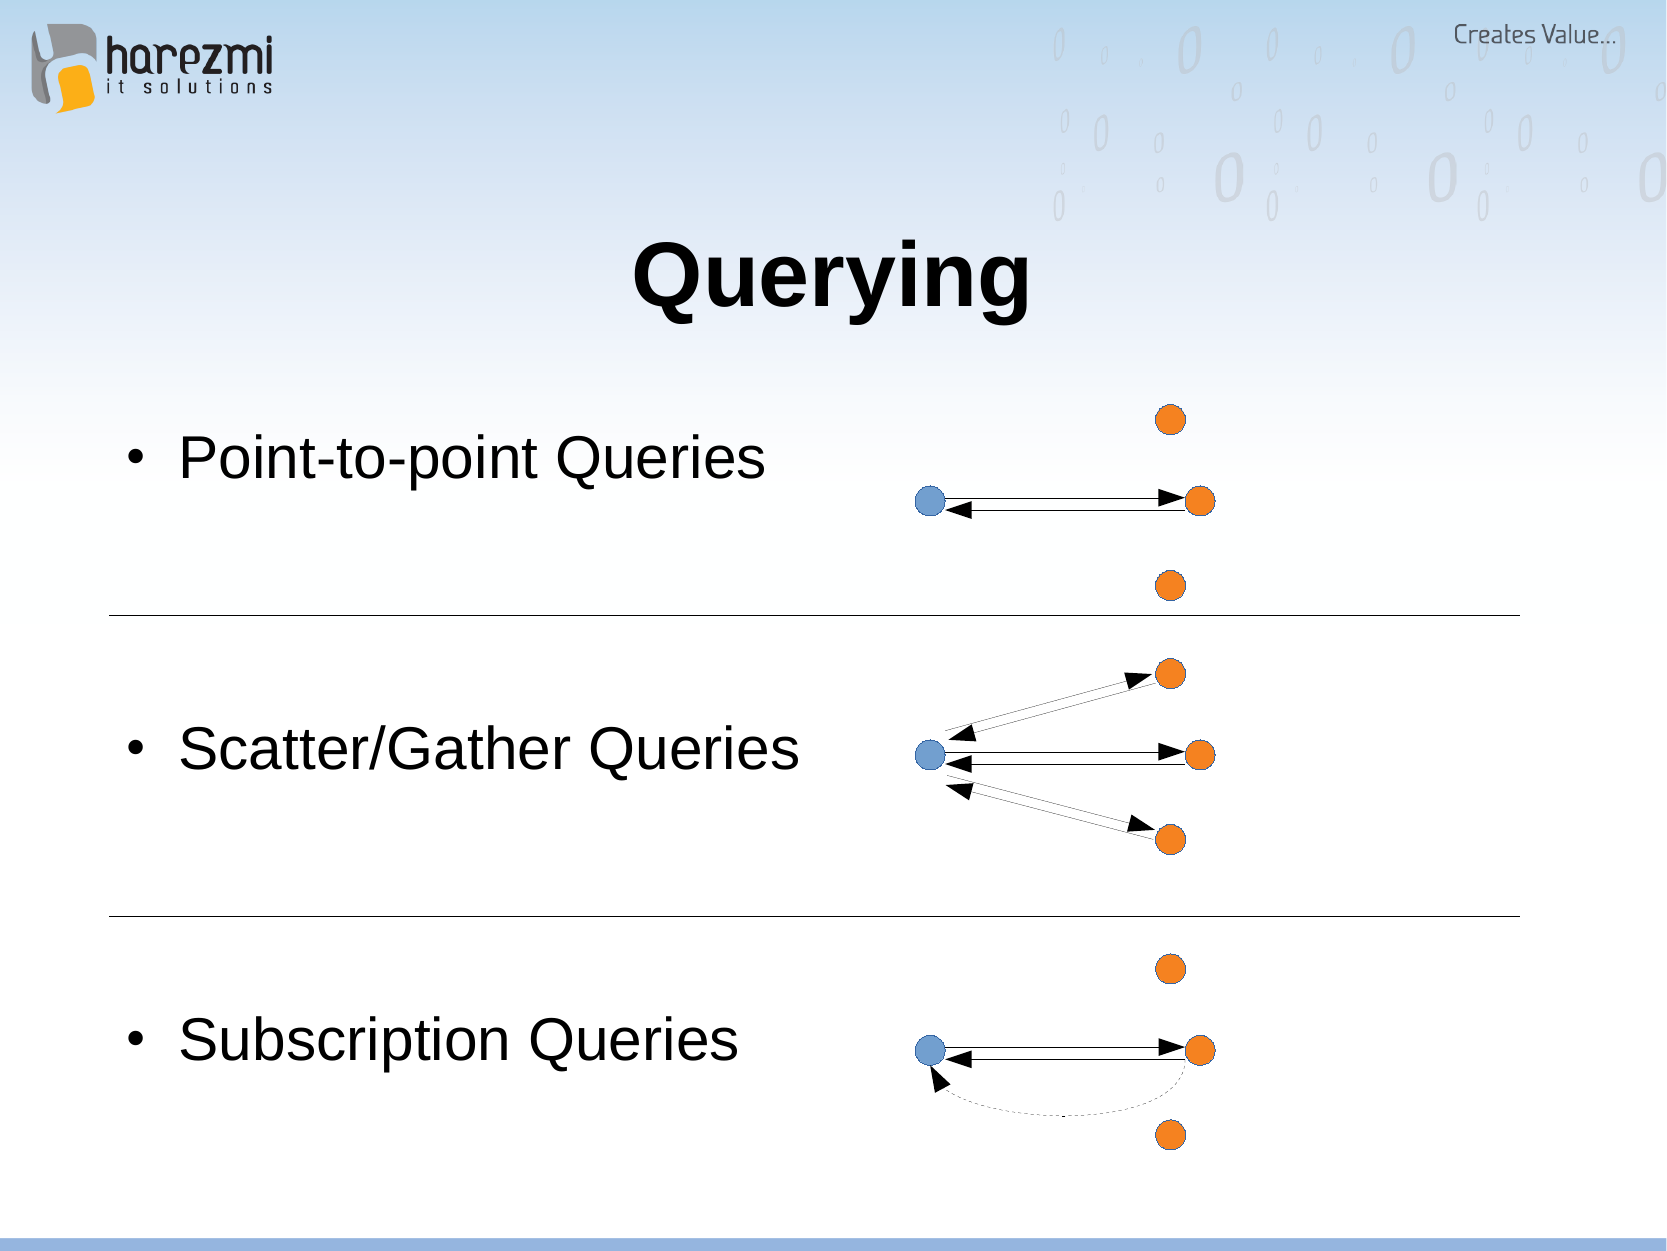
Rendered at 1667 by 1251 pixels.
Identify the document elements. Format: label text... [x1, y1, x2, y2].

text_box [1155, 658, 1186, 689]
text_box [1185, 485, 1216, 516]
text_box [1185, 739, 1216, 770]
text_box Point-to-point Queries Scatter/Gather Queries Subscription Queries [124, 419, 1542, 946]
picture [0, 0, 1667, 1251]
text_box [1155, 953, 1186, 984]
text_box [1155, 824, 1186, 855]
text_box [915, 739, 946, 770]
text_box [1155, 1119, 1186, 1150]
text_box [1155, 404, 1186, 435]
text_box [915, 485, 946, 516]
text_box Querying [83, 167, 1584, 377]
text_box [915, 1035, 946, 1066]
text_box [1155, 570, 1186, 601]
text_box [1185, 1035, 1216, 1066]
